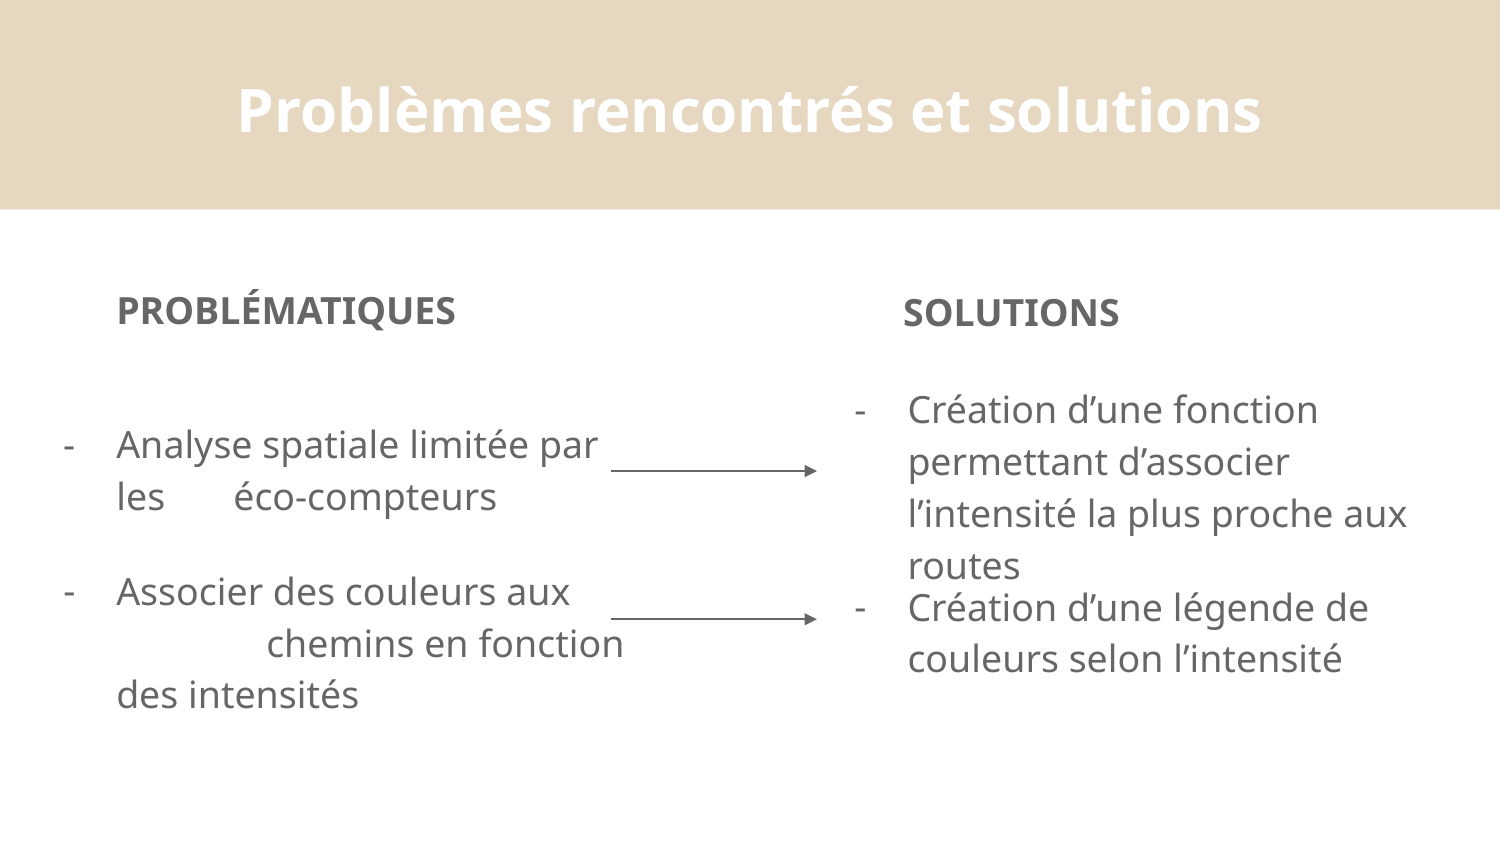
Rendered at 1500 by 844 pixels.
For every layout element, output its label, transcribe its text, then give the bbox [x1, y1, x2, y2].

text_box Analyse spatiale limitée par les éco-compteurs [26, 399, 666, 532]
text_box Création d’une légende de couleurs selon l’intensité [817, 561, 1474, 723]
title Problèmes rencontrés et solutions [51, 57, 1449, 161]
text_box Création d’une fonction permettant d’associer l’intensité la plus proche aux routes [817, 364, 1457, 497]
list Associer des couleurs aux chemins en fonction des intensités [26, 546, 651, 696]
list PROBLÉMATIQUES [26, 265, 683, 334]
list SOLUTIONS [813, 267, 1470, 336]
